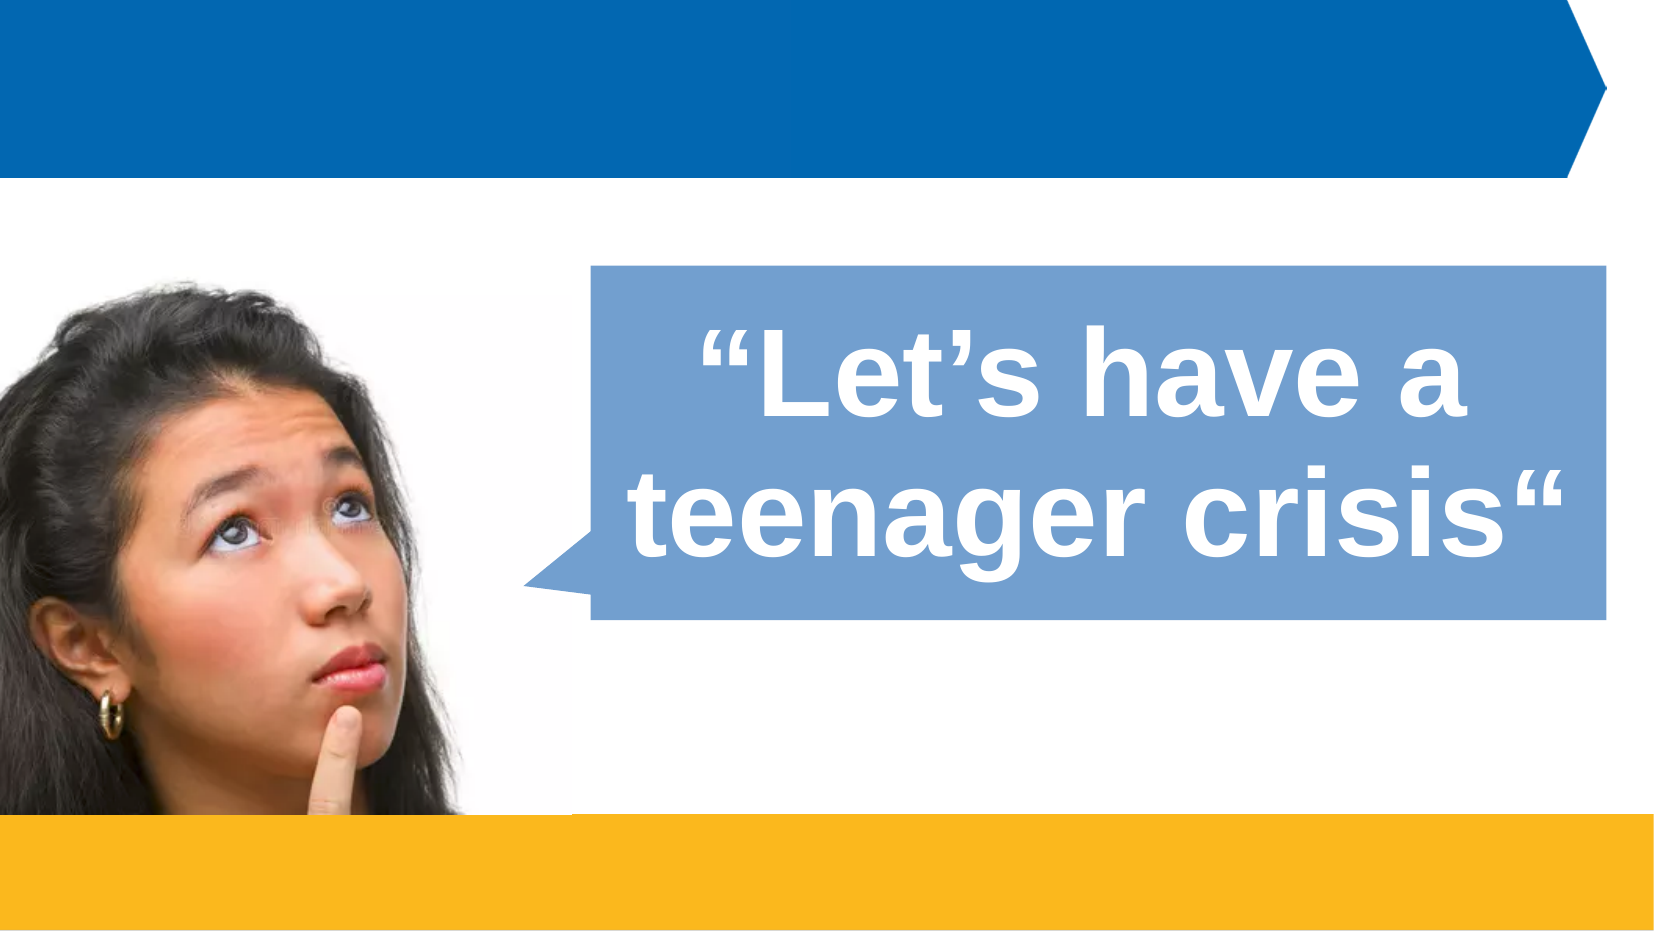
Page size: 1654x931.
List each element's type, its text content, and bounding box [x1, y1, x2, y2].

picture [0, 0, 1607, 178]
text_box “Let’s have a teenager crisis“ [590, 265, 1607, 621]
text_box [523, 529, 613, 598]
picture [0, 221, 1654, 931]
